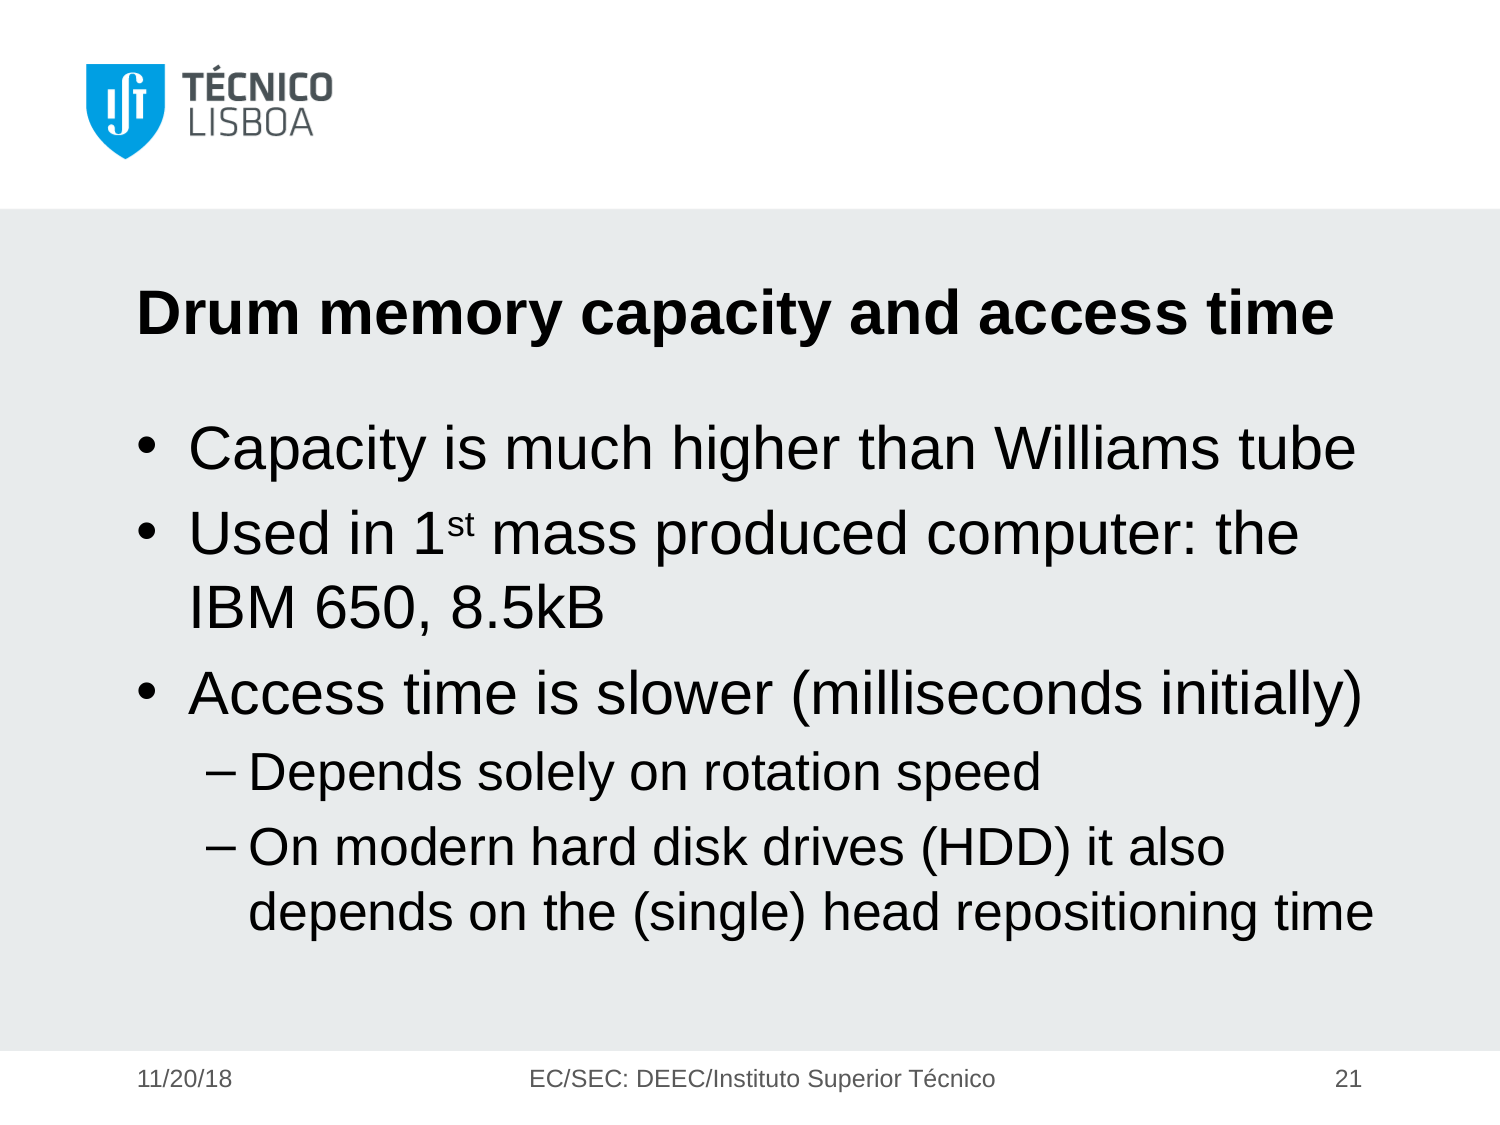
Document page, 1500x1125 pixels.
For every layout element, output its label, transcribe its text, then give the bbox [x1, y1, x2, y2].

list Capacity is much higher than Williams tube Used in 1st mass produced computer: the IBM 650, 8.5kB Access time is slower (milliseconds initially) Depends solely on rotation speed On modern hard disk drives (HDD) it also depends on the (single) head repositioning time [121, 400, 1422, 1005]
title Drum memory capacity and access time [121, 237, 1378, 381]
slide_number <number> [1077, 1052, 1378, 1103]
picture [0, 0, 1500, 1125]
footer EC/SEC: DEEC/Instituto Superior Técnico [512, 1052, 1021, 1103]
slide_number 11/20/18 [121, 1052, 425, 1103]
